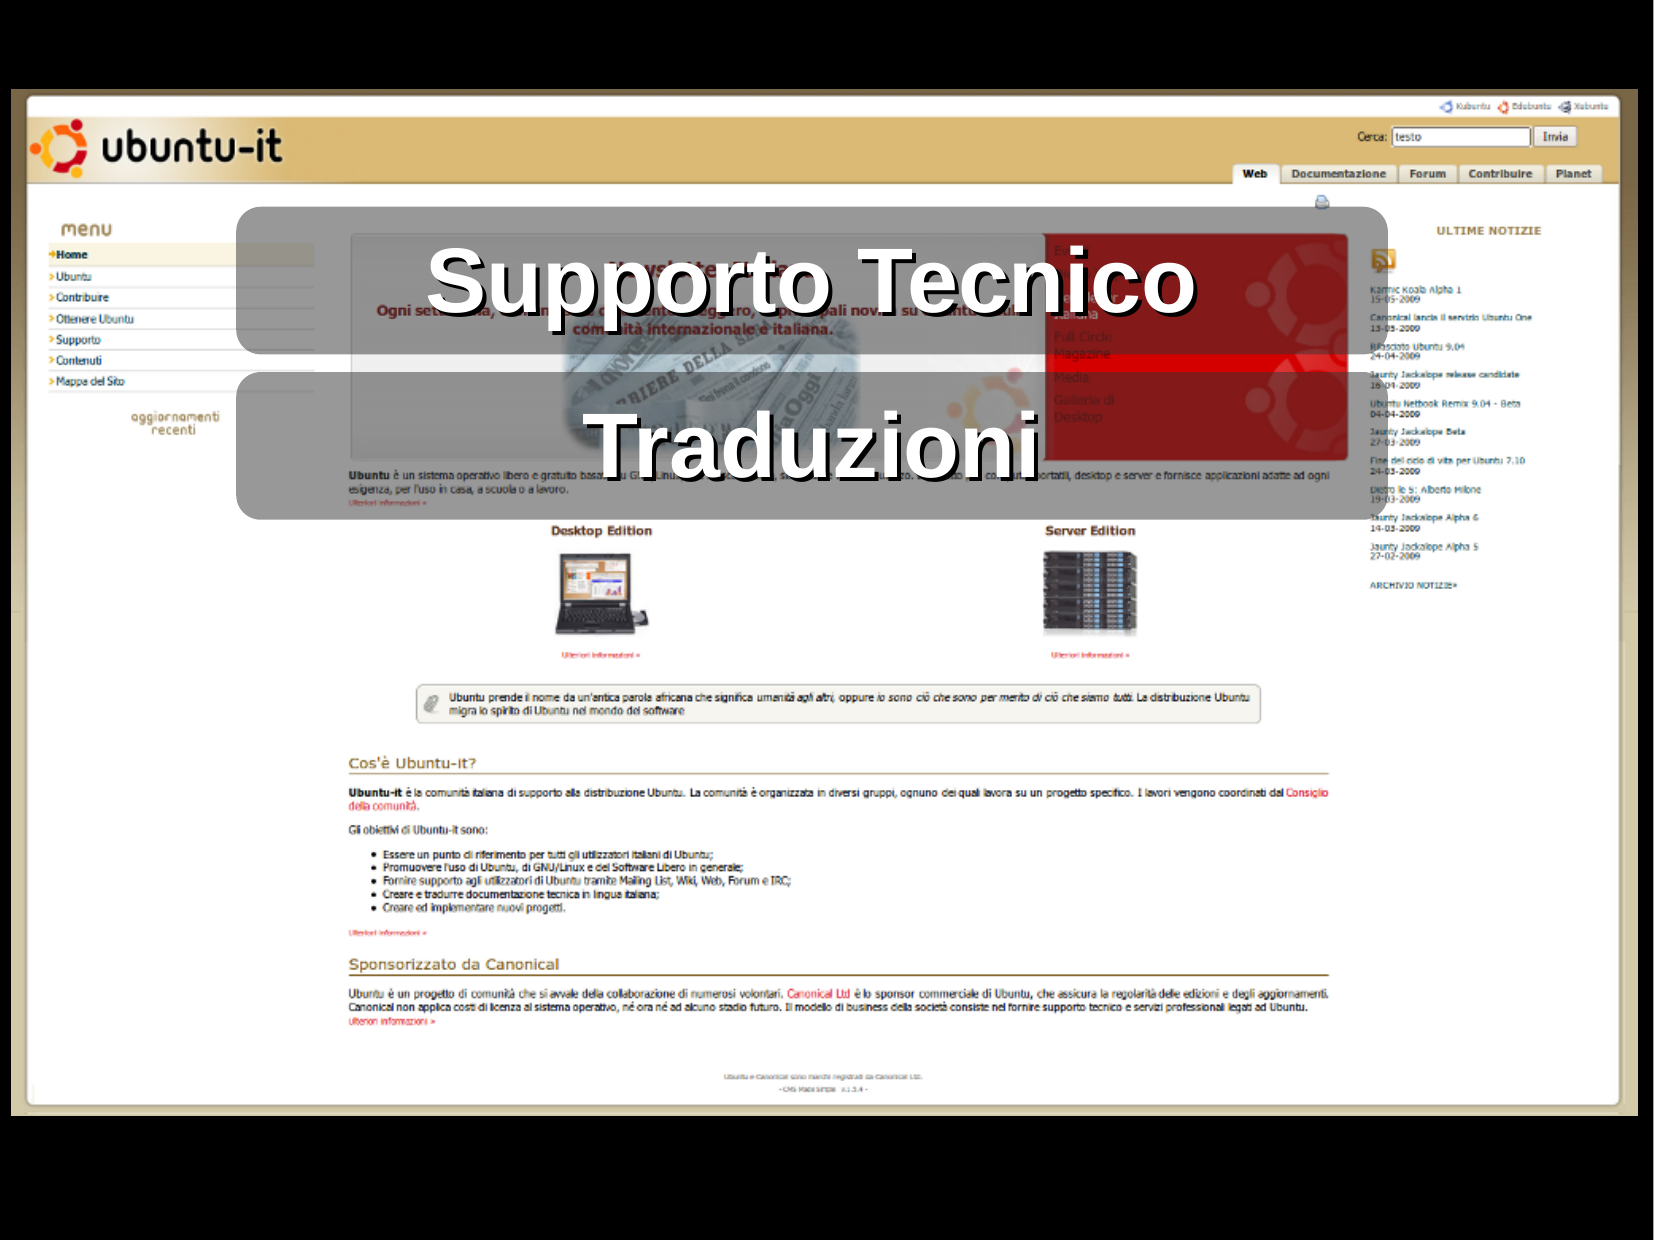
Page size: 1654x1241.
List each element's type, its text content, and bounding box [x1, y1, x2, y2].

text_box Traduzioni [236, 372, 1388, 520]
picture [11, 89, 1638, 1116]
text_box Supporto Tecnico [236, 206, 1388, 355]
